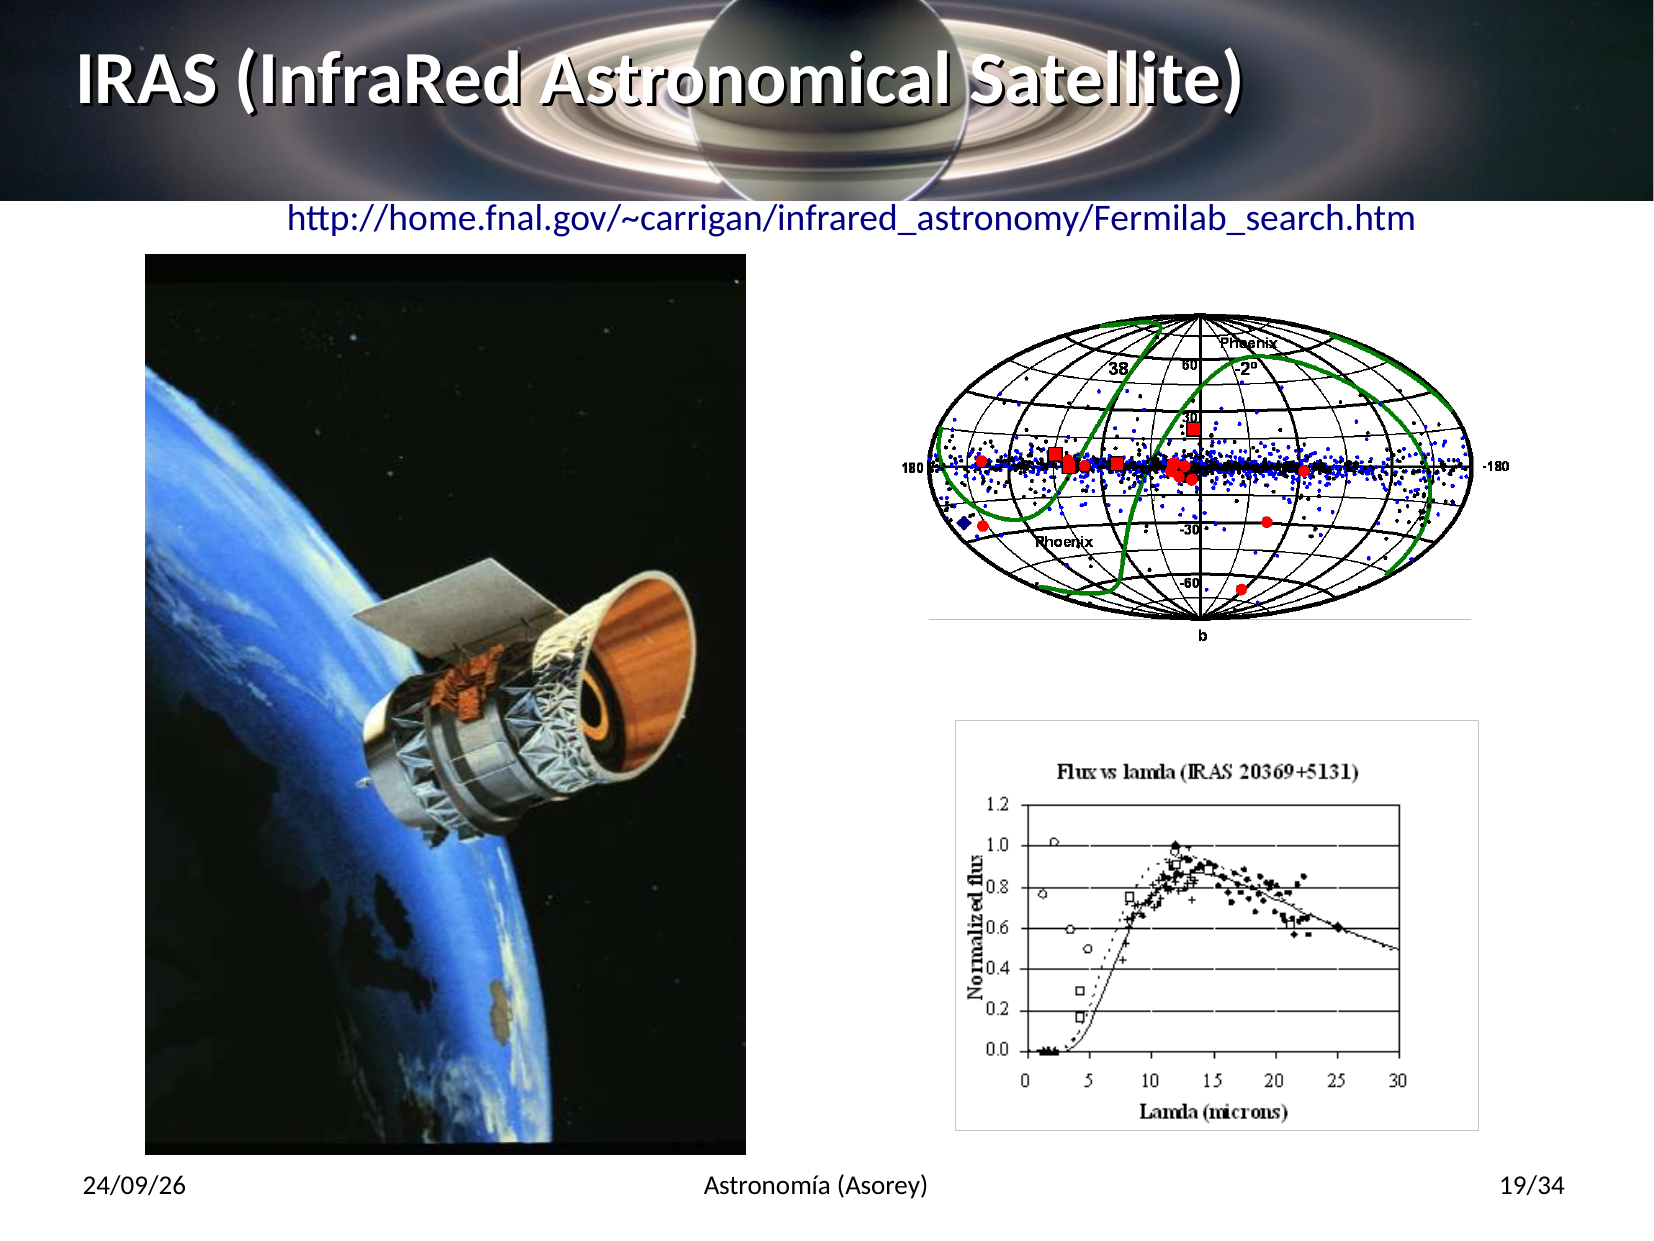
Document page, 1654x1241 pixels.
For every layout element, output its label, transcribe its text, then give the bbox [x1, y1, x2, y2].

picture [0, 0, 1654, 201]
picture [848, 263, 1576, 661]
text_box http://home.fnal.gov/~carrigan/infrared_astronomy/Fermilab_search.htm [272, 195, 1441, 256]
picture [945, 710, 1489, 1141]
picture [145, 254, 746, 1156]
title IRAS (InfraRed Astronomical Satellite) [75, 19, 1564, 151]
